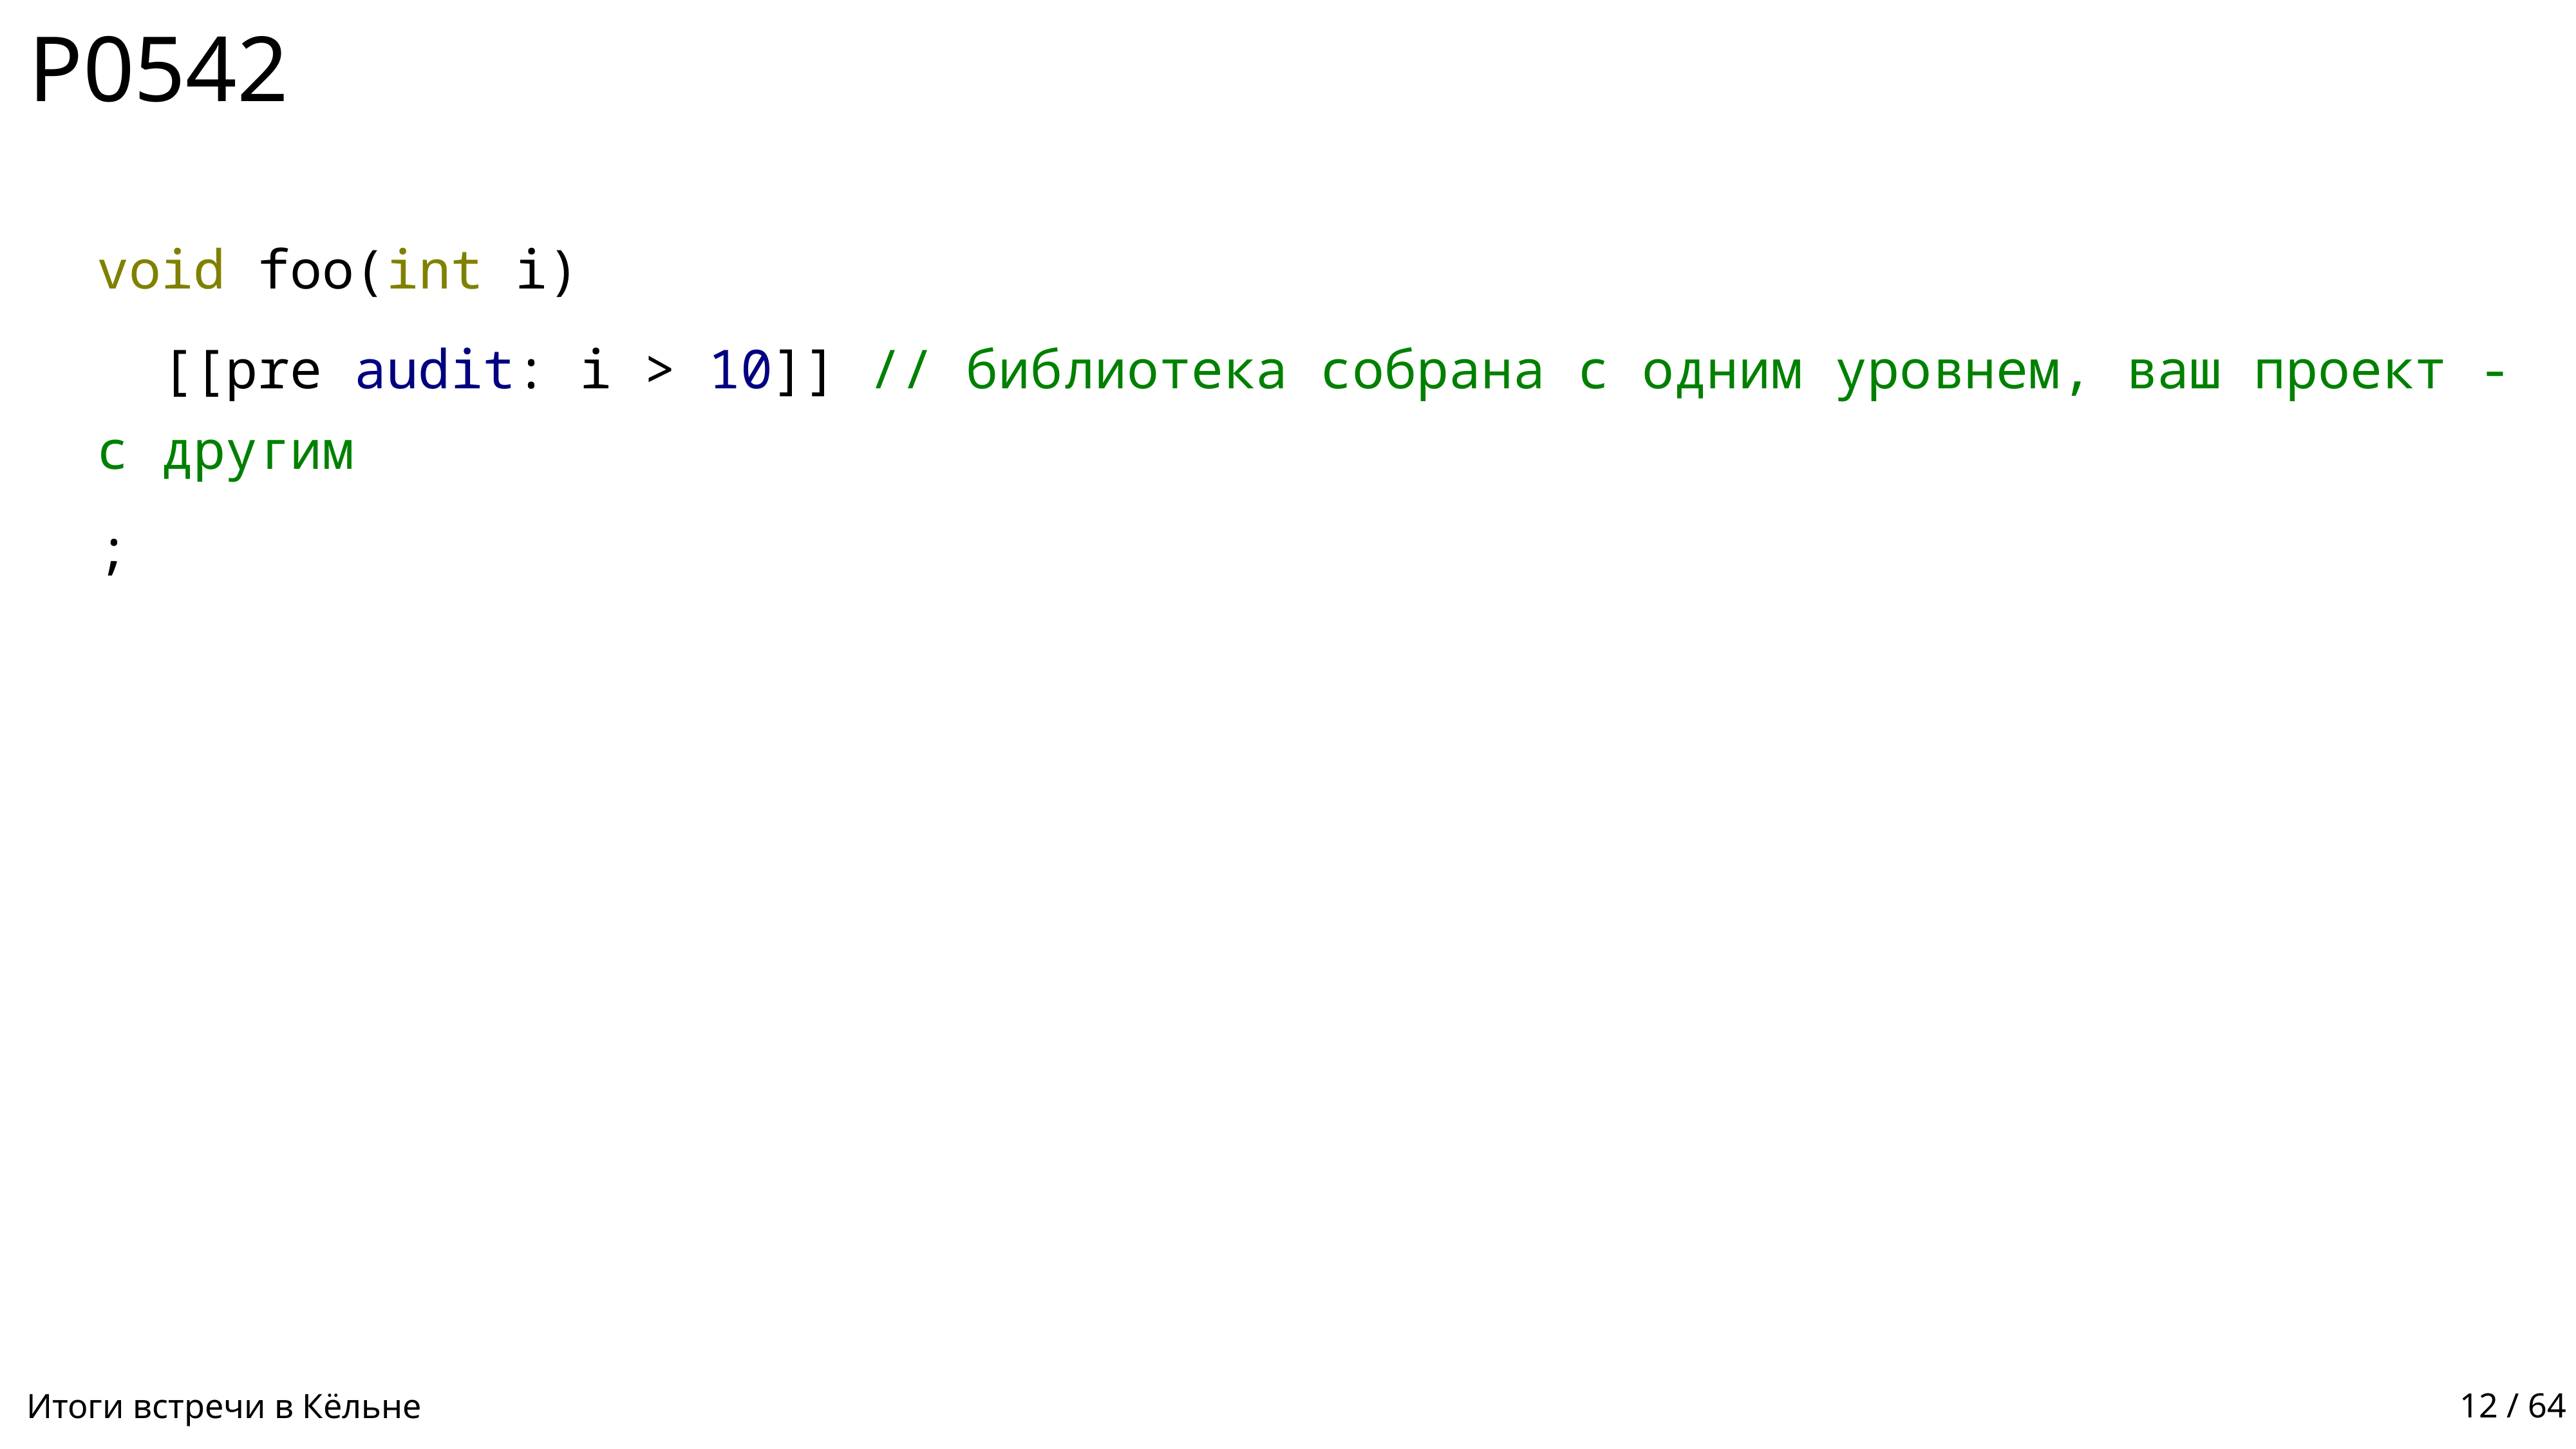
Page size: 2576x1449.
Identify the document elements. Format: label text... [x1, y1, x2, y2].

list void foo(int i) [[pre audit: i > 10]] // библиотека собрана с одним уровнем, ваш проект - с другим ; [87, 214, 2550, 1382]
title P0542 [19, 19, 2550, 155]
list <number> / 64 [1479, 1376, 2576, 1431]
list Итоги встречи в Кёльне [17, 1376, 1114, 1431]
